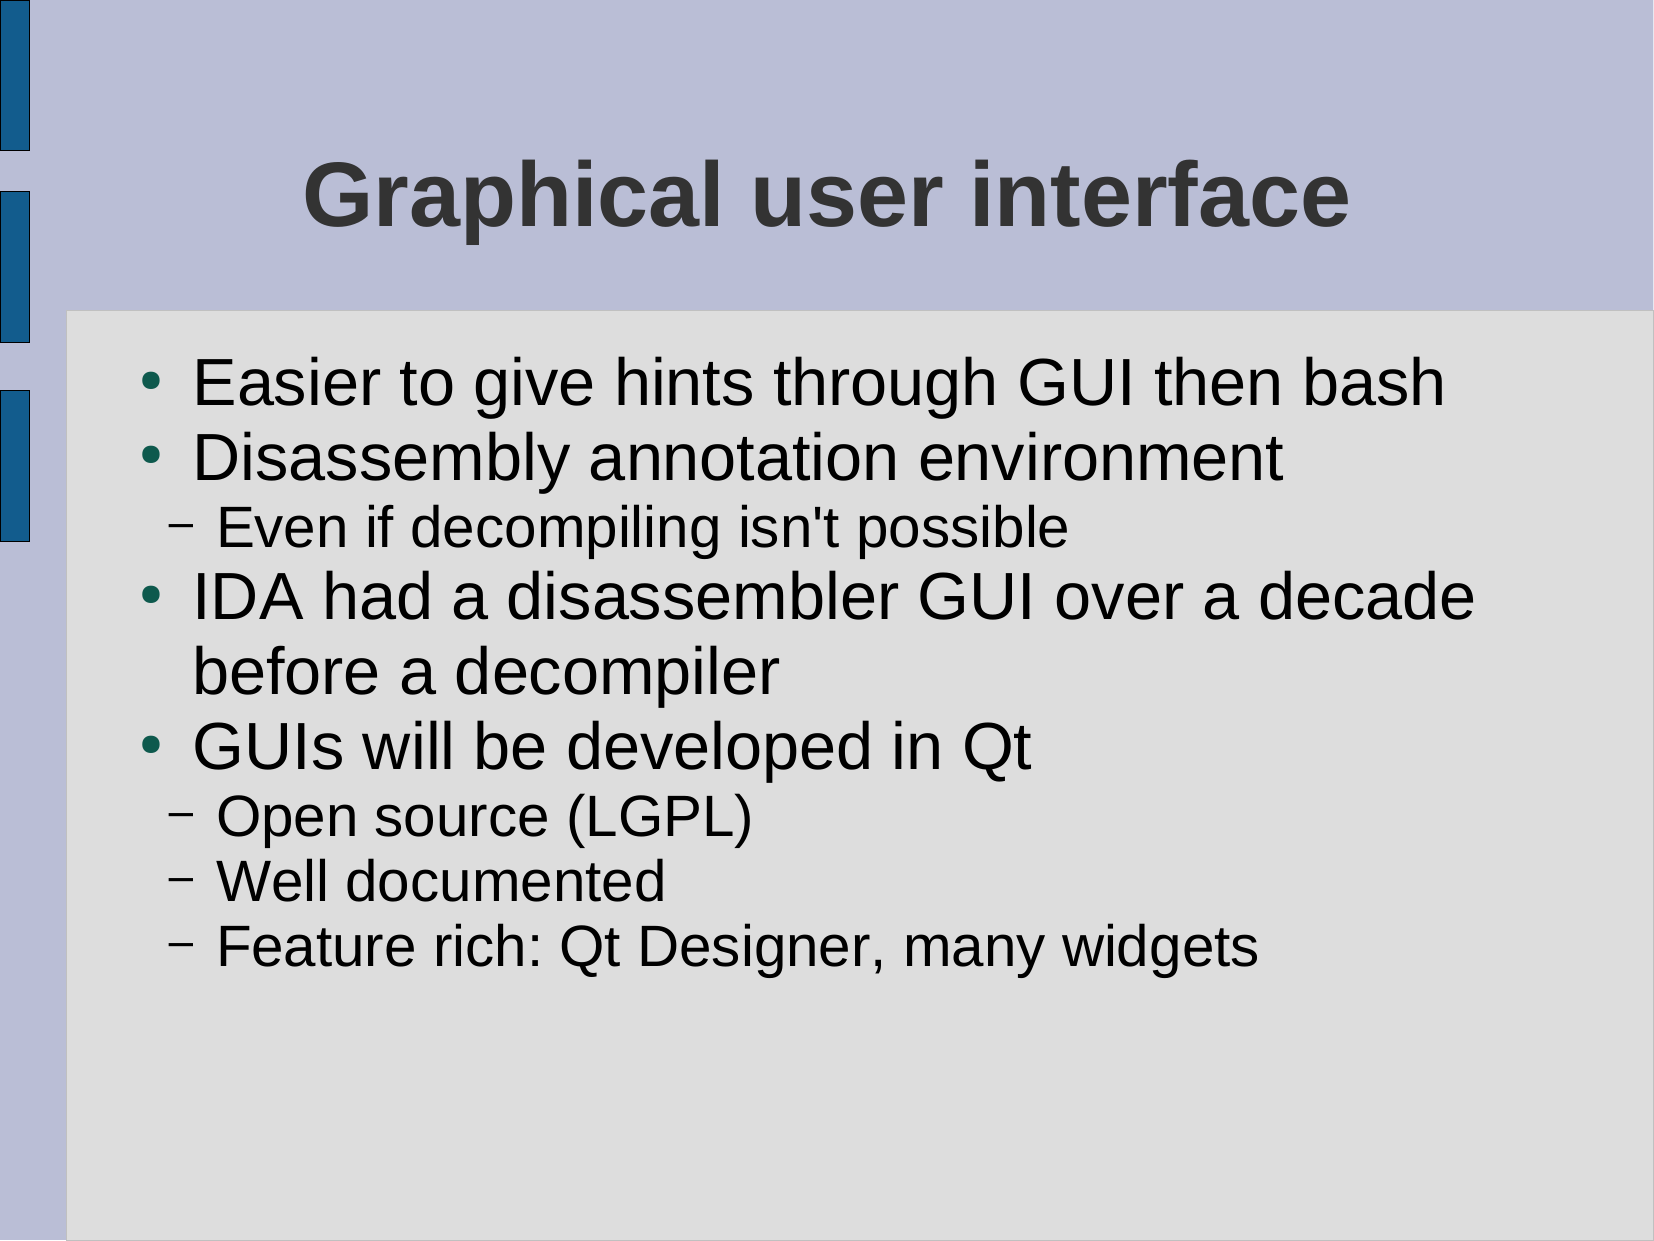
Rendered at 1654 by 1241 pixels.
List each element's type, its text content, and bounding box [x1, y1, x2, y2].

list Easier to give hints through GUI then bash Disassembly annotation environment Even if decompiling isn't possible IDA had a disassembler GUI over a decade before a decompiler GUIs will be developed in Qt Open source (LGPL) Well documented Feature rich: Qt Designer, many widgets [121, 344, 1534, 1127]
title Graphical user interface [121, 91, 1534, 299]
